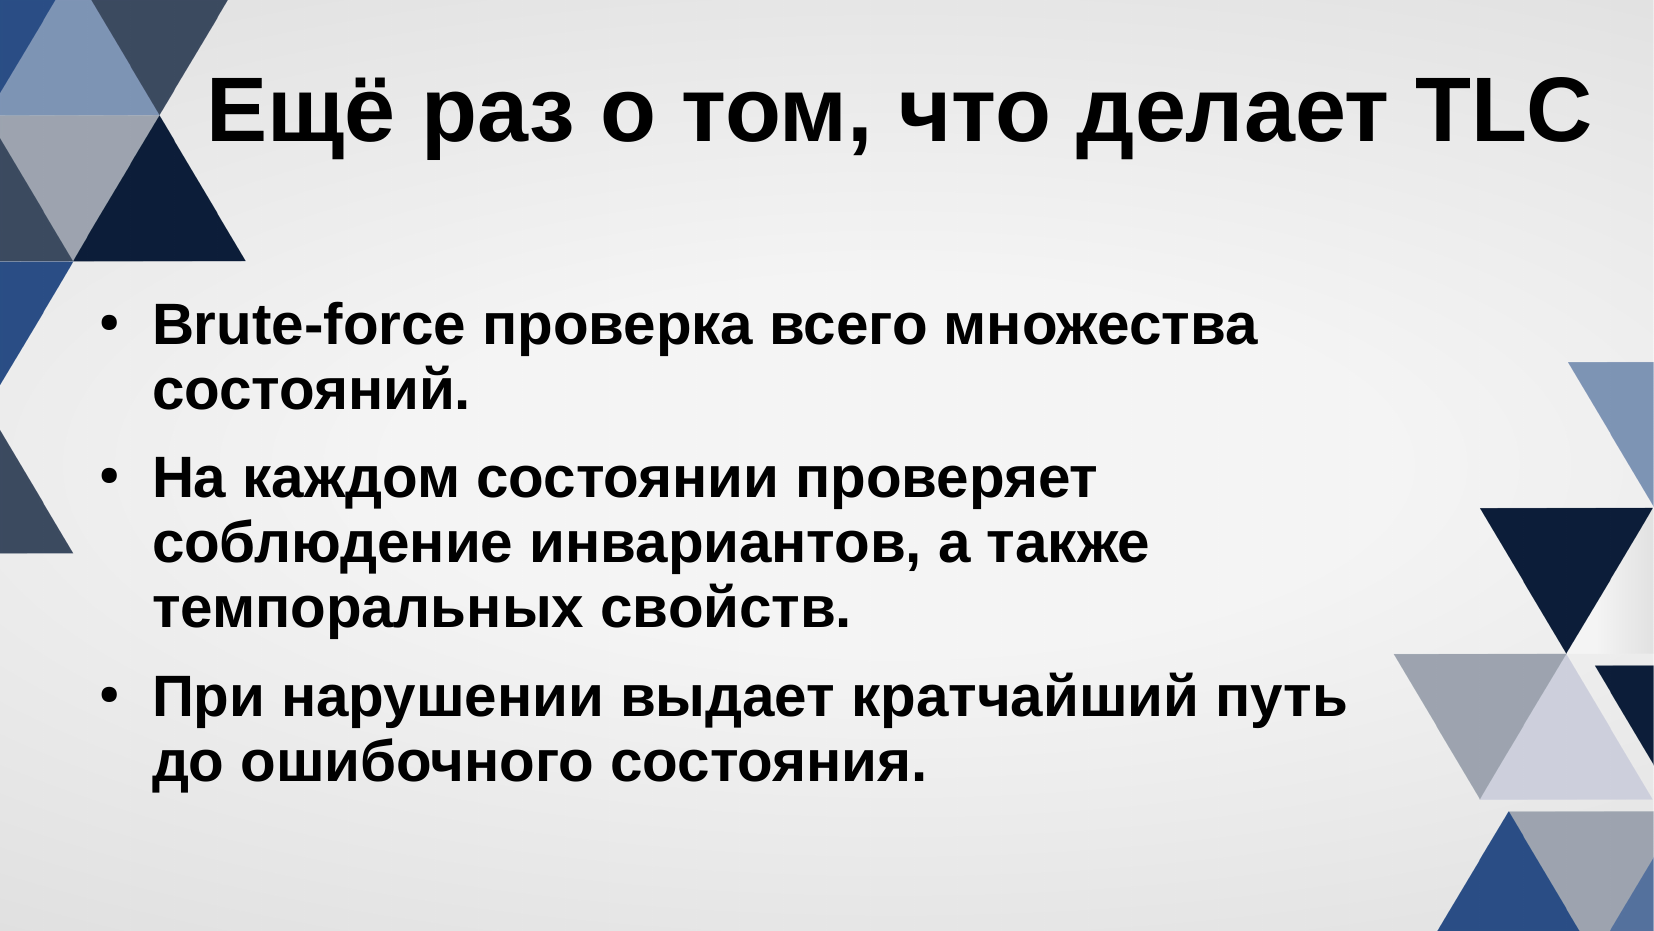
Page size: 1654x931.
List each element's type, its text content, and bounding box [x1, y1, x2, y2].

list Brute-force проверка всего множества состояний. На каждом состоянии проверяет соблюдение инвариантов, а также темпоральных свойств. При нарушении выдает кратчайший путь до ошибочного состояния. [81, 291, 1368, 931]
title Ещё раз о том, что делает TLC [156, 32, 1645, 188]
picture [0, 0, 1654, 931]
